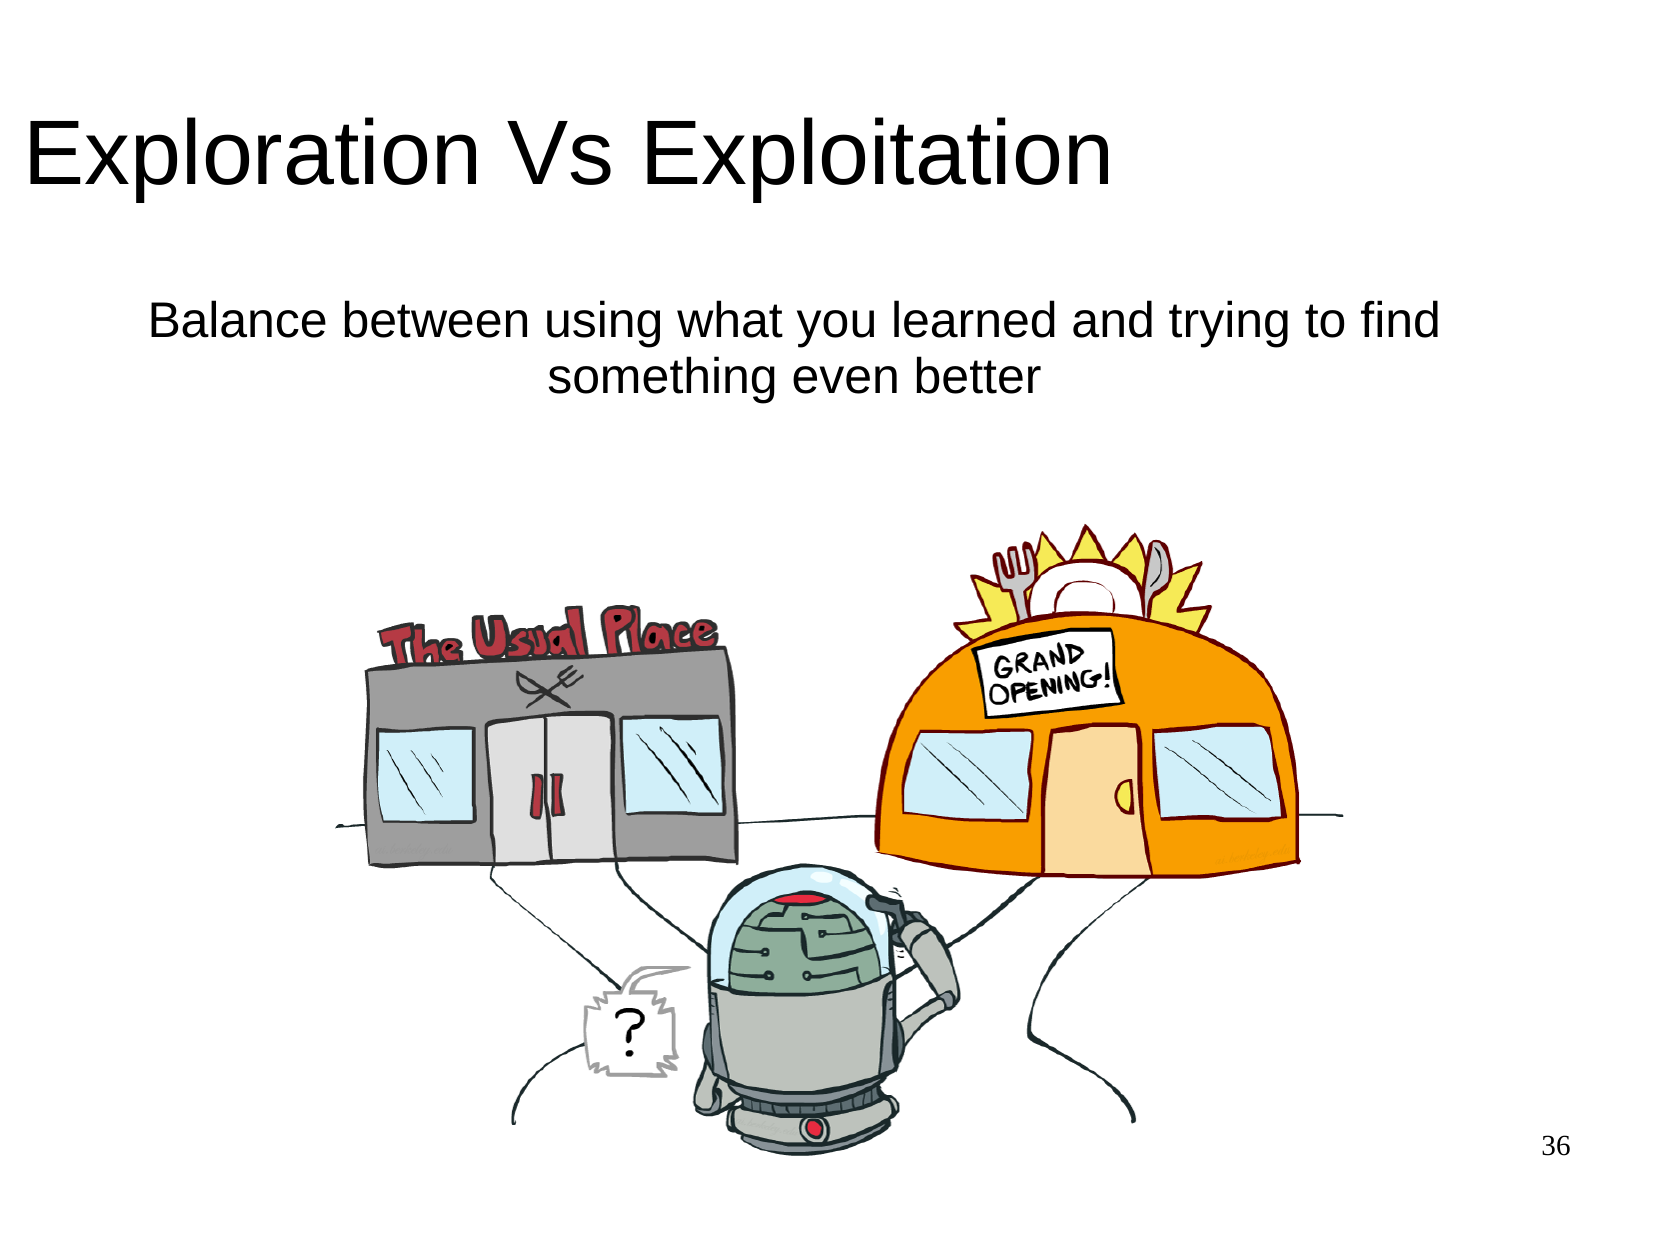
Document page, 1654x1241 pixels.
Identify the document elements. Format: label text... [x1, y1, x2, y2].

picture [295, 463, 1361, 1174]
text_box Balance between using what you learned and trying to find something even better [75, 285, 1515, 413]
title Exploration Vs Exploitation [23, 49, 1512, 257]
